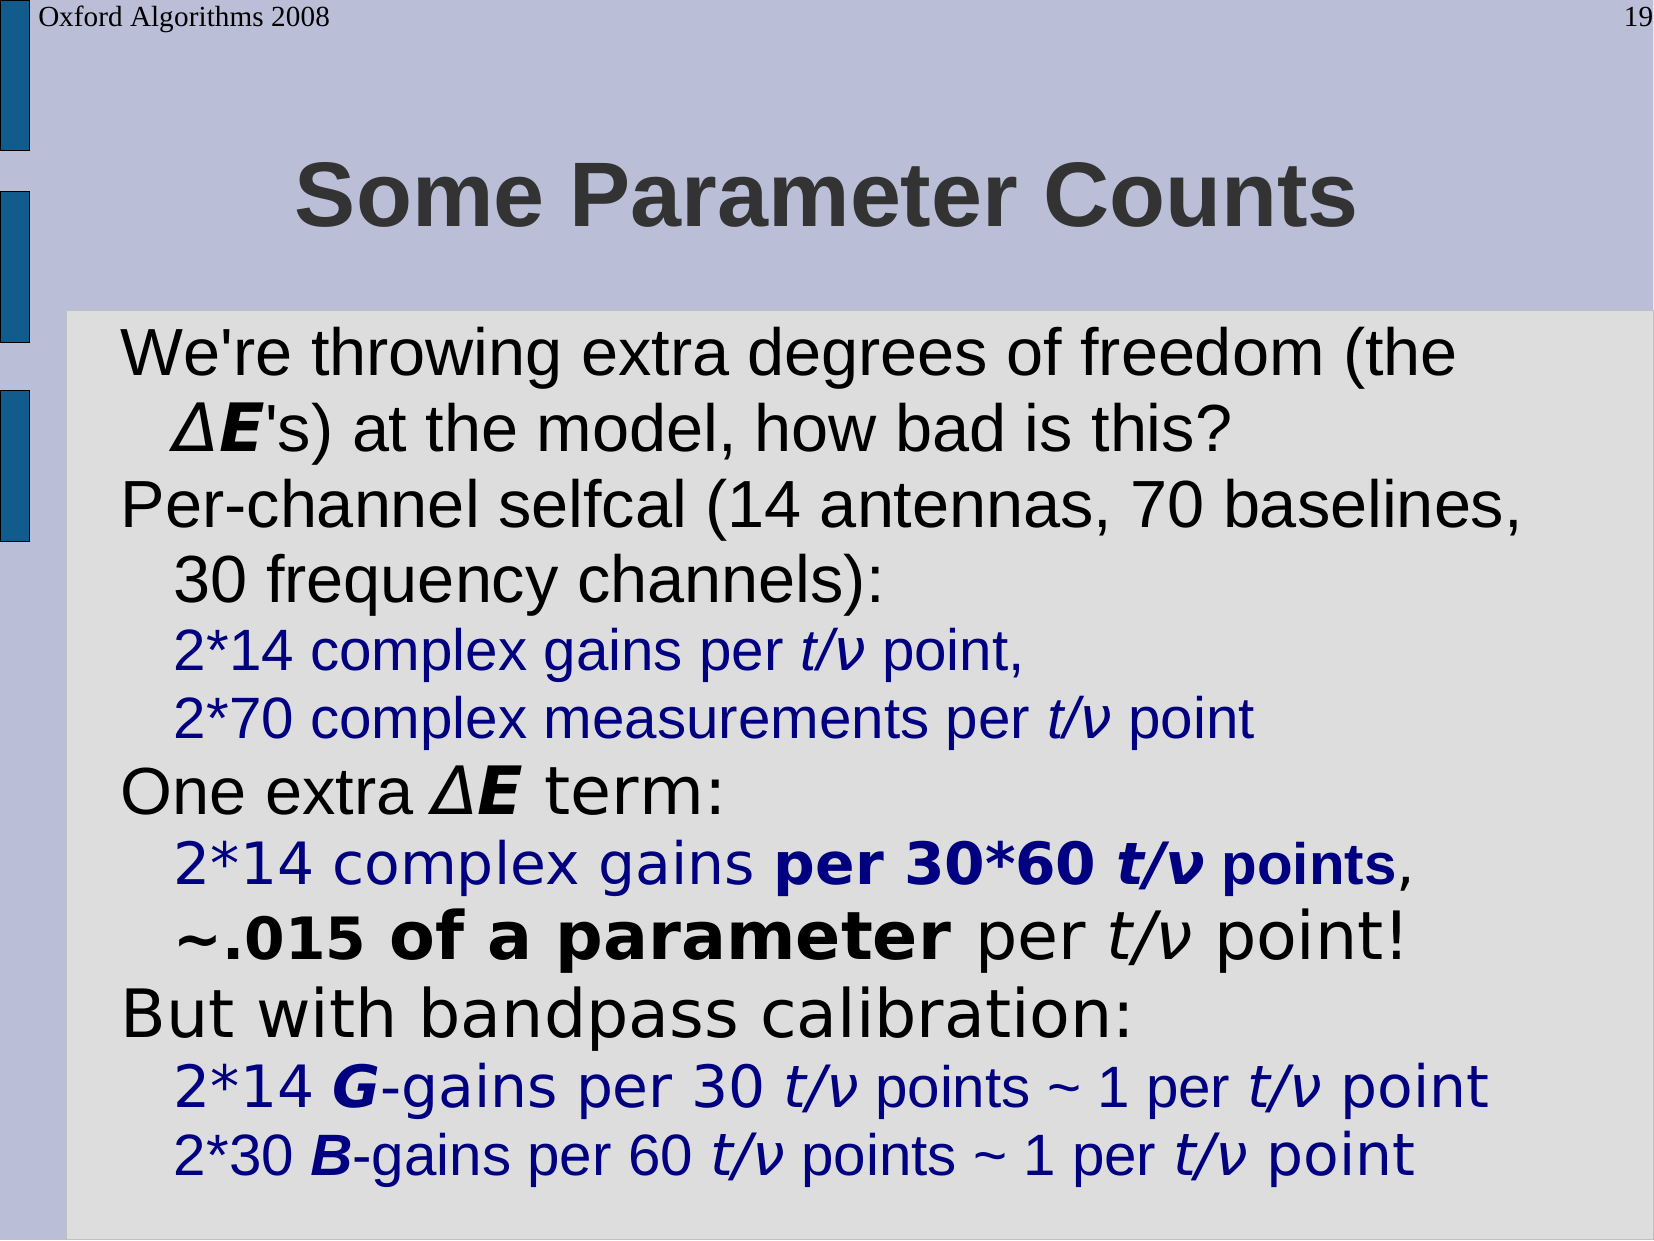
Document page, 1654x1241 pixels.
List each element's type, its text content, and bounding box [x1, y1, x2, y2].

title Some Parameter Counts [121, 91, 1534, 299]
list We're throwing extra degrees of freedom (the ΔE's) at the model, how bad is this? Per-channel selfcal (14 antennas, 70 baselines, 30 frequency channels): 2*14 complex gains per t/ν point, 2*70 complex measurements per t/ν point One extra ΔE term: 2*14 complex gains per 30*60 t/ν points, ~.015 of a parameter per t/ν point! But with bandpass calibration: 2*14 G-gains per 30 t/ν points ~ 1 per t/ν point 2*30 B-gains per 60 t/ν points ~ 1 per t/ν point [103, 314, 1595, 1241]
